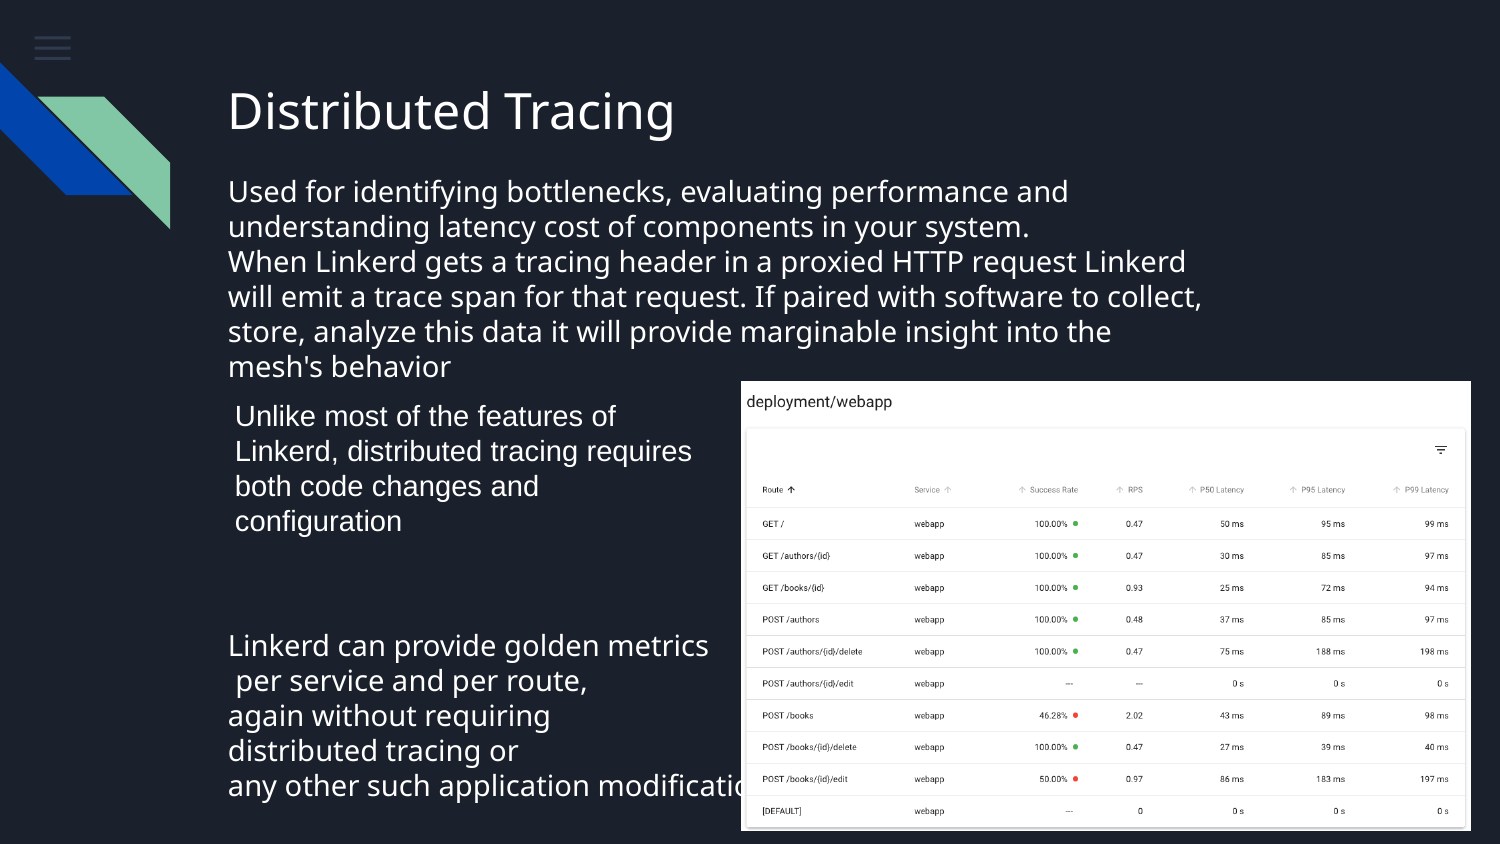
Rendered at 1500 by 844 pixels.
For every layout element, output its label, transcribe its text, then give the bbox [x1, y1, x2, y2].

text_box Unlike most of the features of Linkerd, distributed tracing requires both code changes and configuration [219, 381, 712, 552]
picture [741, 381, 1471, 832]
text_box Used for identifying bottlenecks, evaluating performance and understanding latency cost of components in your system. When Linkerd gets a tracing header in a proxied HTTP request Linkerd will emit a trace span for that request. If paired with software to collect, store, analyze this data it will provide marginable insight into the mesh's behavior Linkerd can provide golden metrics per service and per route, again without requiring distributed tracing or any other such application modification: [212, 158, 1230, 818]
title Distributed Tracing [212, 64, 1368, 215]
